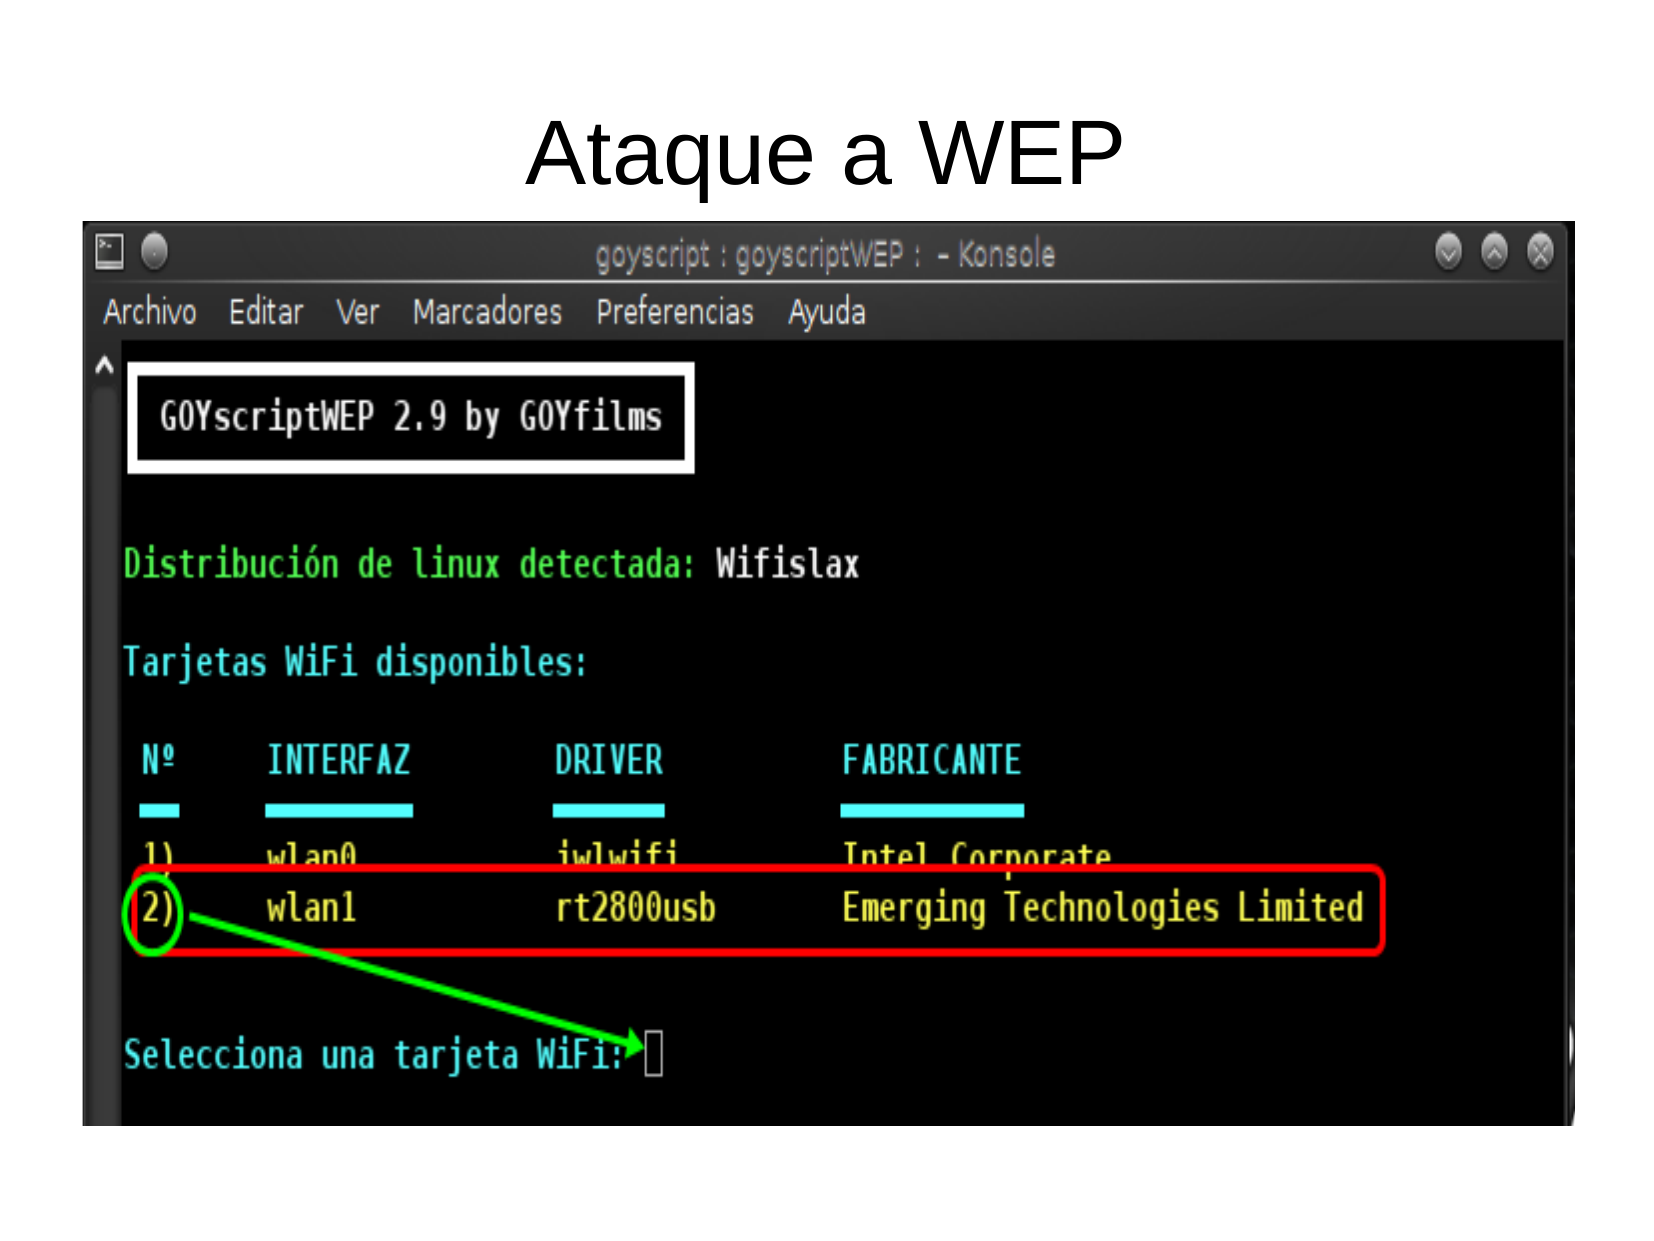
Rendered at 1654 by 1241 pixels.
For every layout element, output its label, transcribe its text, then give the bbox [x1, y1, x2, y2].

picture [82, 221, 1576, 1126]
title Ataque a WEP [82, 49, 1571, 221]
